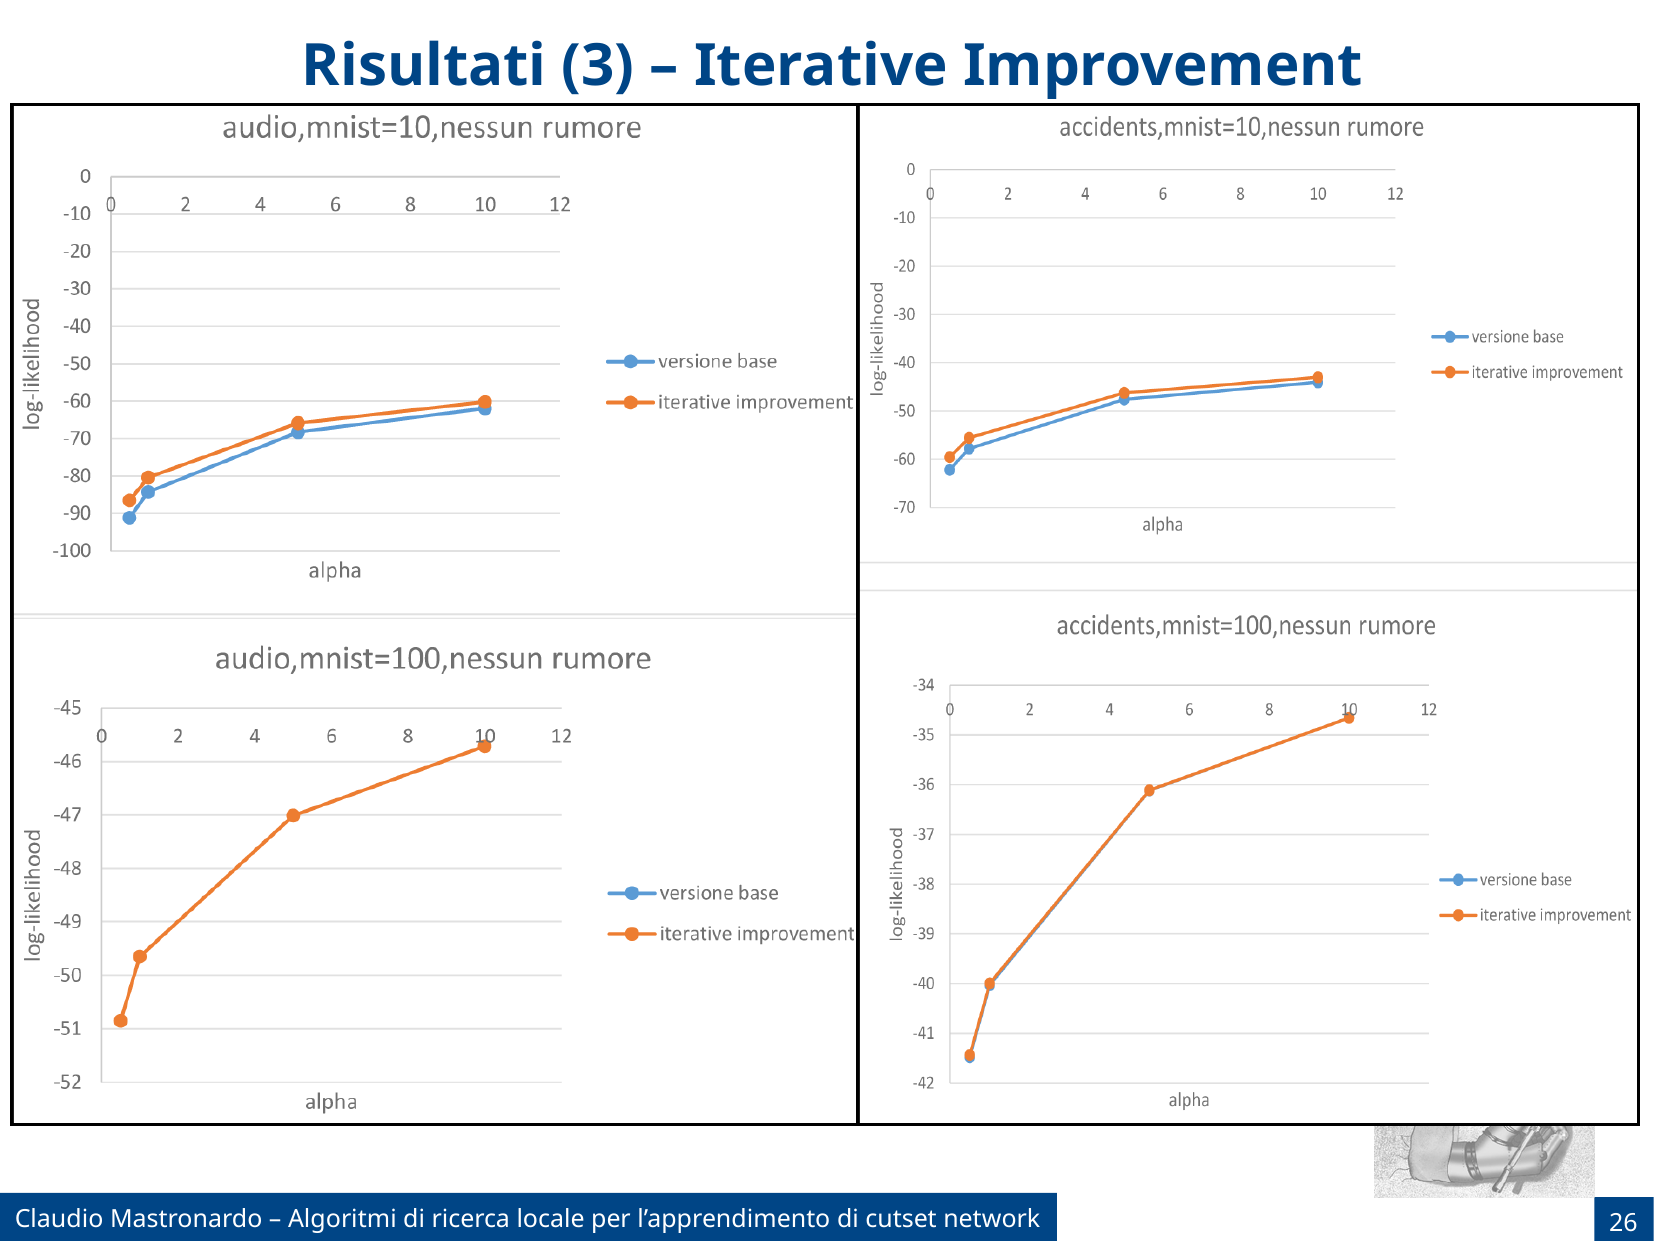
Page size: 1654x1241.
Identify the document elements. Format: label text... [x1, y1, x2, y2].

chart [13, 106, 856, 1123]
title Risultati (3) – Iterative Improvement [41, 17, 1625, 103]
chart [859, 106, 1637, 1123]
